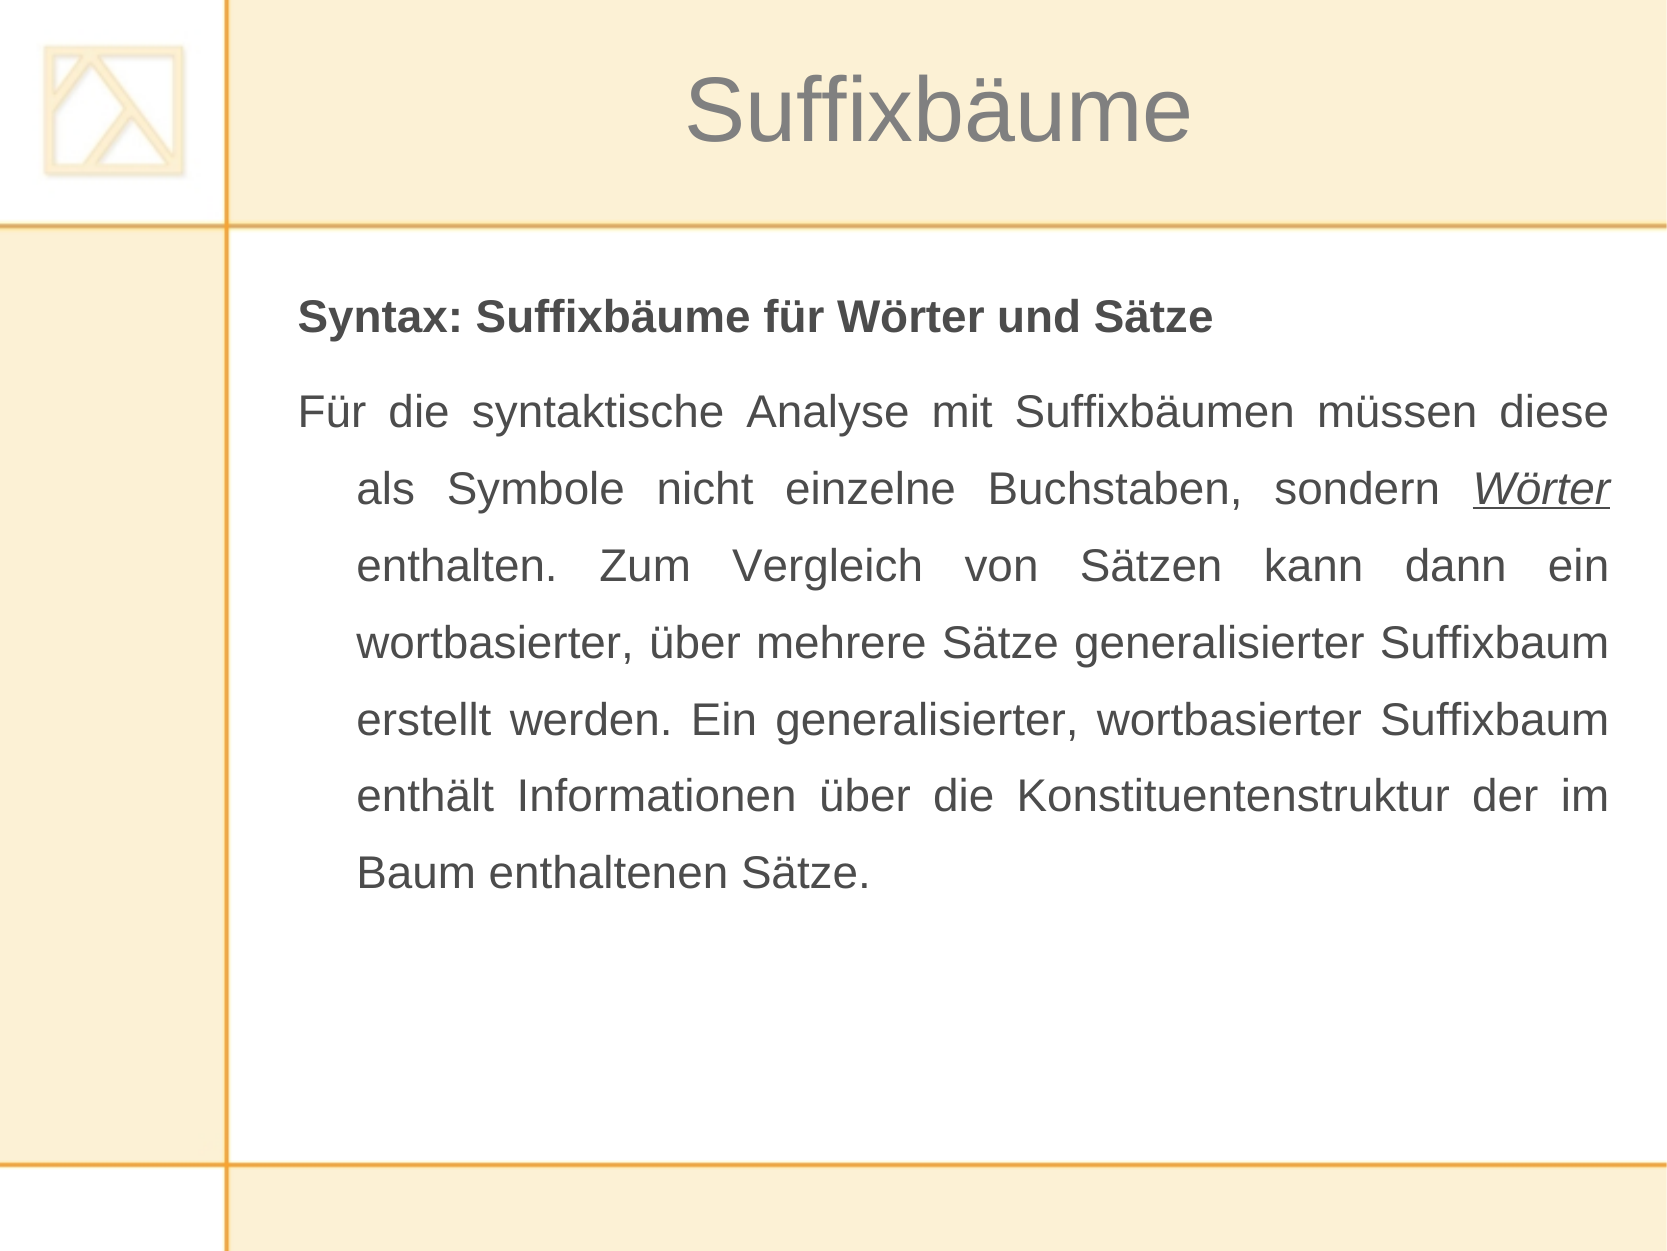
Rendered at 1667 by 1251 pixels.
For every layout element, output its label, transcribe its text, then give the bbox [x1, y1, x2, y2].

list Syntax: Suffixbäume für Wörter und Sätze Für die syntaktische Analyse mit Suffixbäumen müssen diese als Symbole nicht einzelne Buchstaben, sondern Wörter enthalten. Zum Vergleich von Sätzen kann dann ein wortbasierter, über mehrere Sätze generalisierter Suffixbaum erstellt werden. Ein generalisierter, wortbasierter Suffixbaum enthält Informationen über die Konstituentenstruktur der im Baum enthaltenen Sätze. [268, 265, 1611, 1182]
picture [0, 0, 1667, 1251]
title Suffixbäume [268, 0, 1611, 244]
